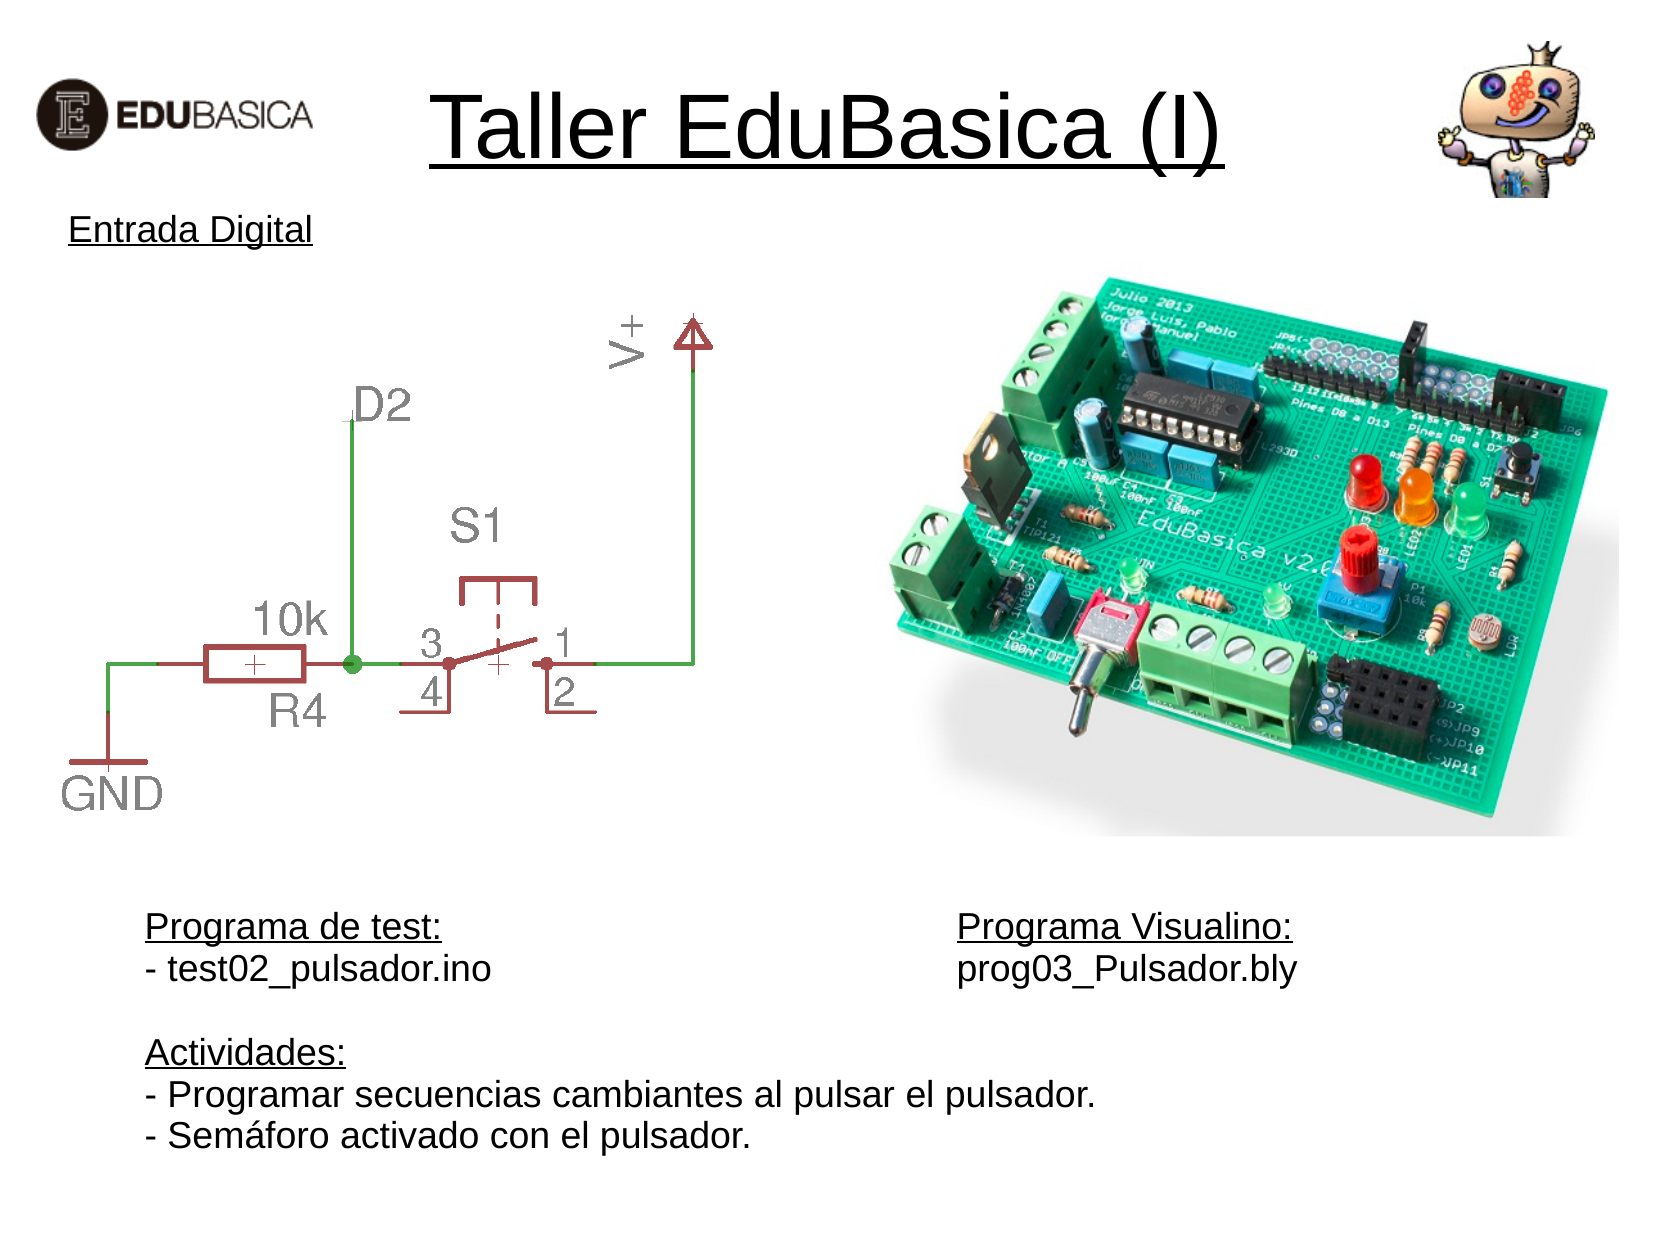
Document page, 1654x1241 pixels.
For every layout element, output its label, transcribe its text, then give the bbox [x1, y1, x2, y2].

picture [35, 297, 728, 821]
text_box Programa de test: Programa Visualino: - test02_pulsador.ino prog03_Pulsador.bly Actividades: - Programar secuencias cambiantes al pulsar el pulsador. - Semáforo activado con el pulsador. [129, 897, 1607, 1165]
picture [35, 77, 316, 154]
picture [1438, 41, 1595, 198]
text_box Entrada Digital [53, 200, 329, 258]
title Taller EduBasica (I) [82, 23, 1571, 231]
picture [875, 261, 1619, 839]
